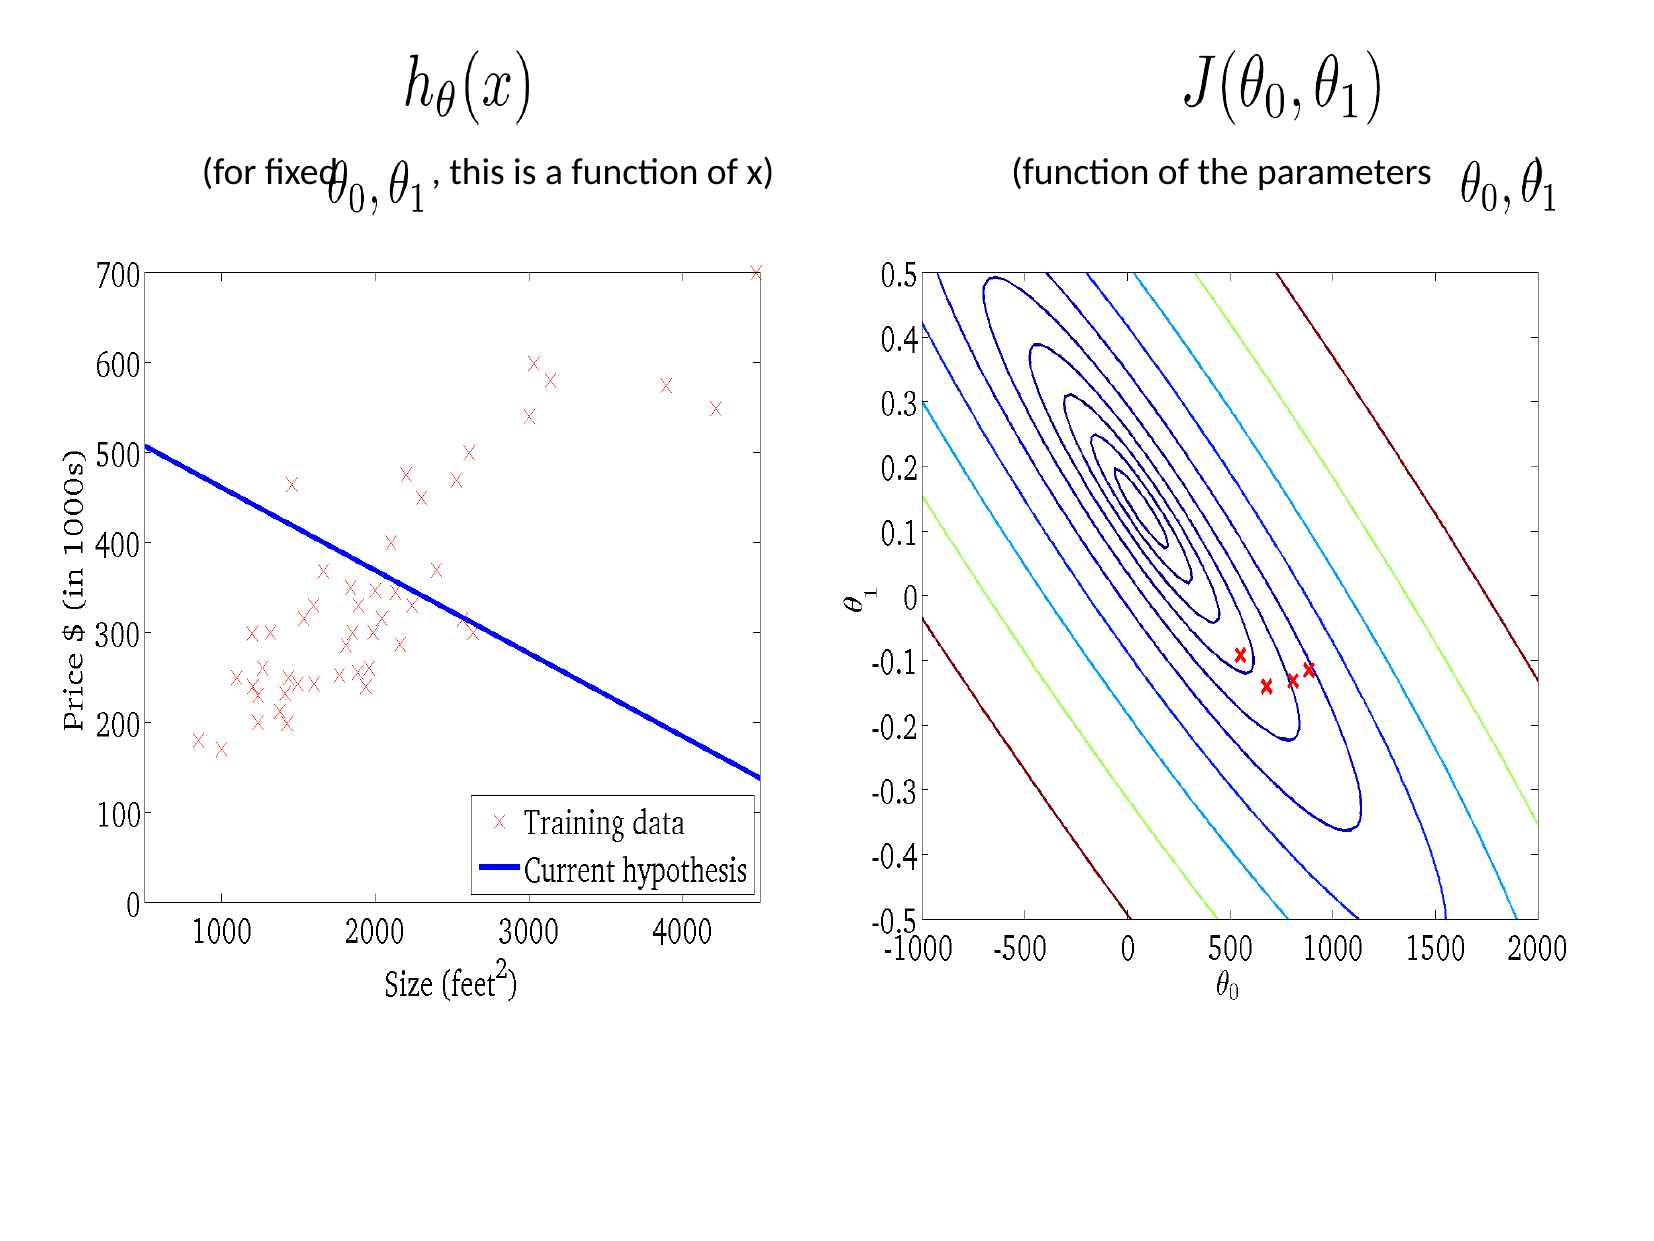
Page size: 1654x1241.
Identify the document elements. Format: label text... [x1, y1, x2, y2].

text_box (function of the parameters ) [996, 139, 1561, 200]
picture [405, 50, 529, 125]
text_box (for fixed , this is a function of x) [187, 139, 791, 200]
picture [1184, 50, 1380, 125]
picture [41, 160, 1613, 1006]
